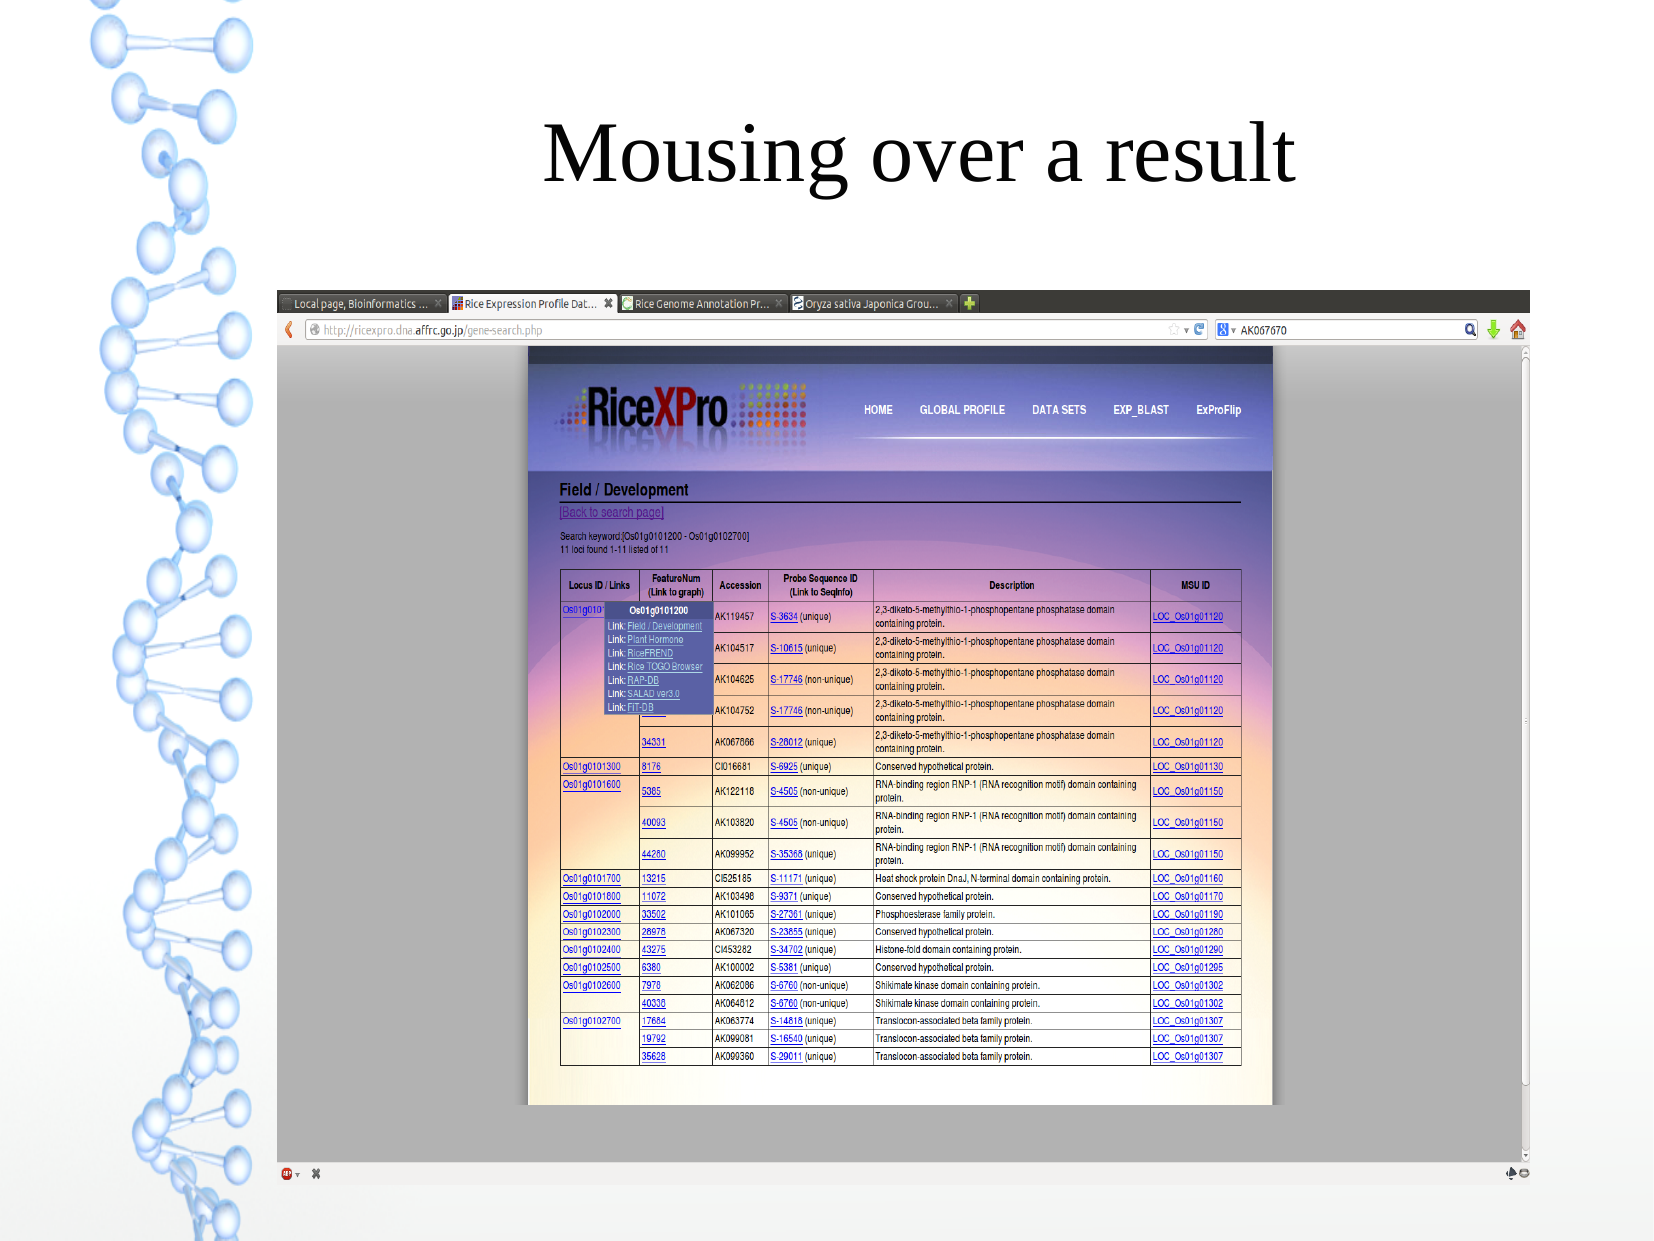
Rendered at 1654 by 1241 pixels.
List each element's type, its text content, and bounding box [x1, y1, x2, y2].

title Mousing over a result [269, 49, 1571, 257]
picture [0, 0, 1654, 1241]
